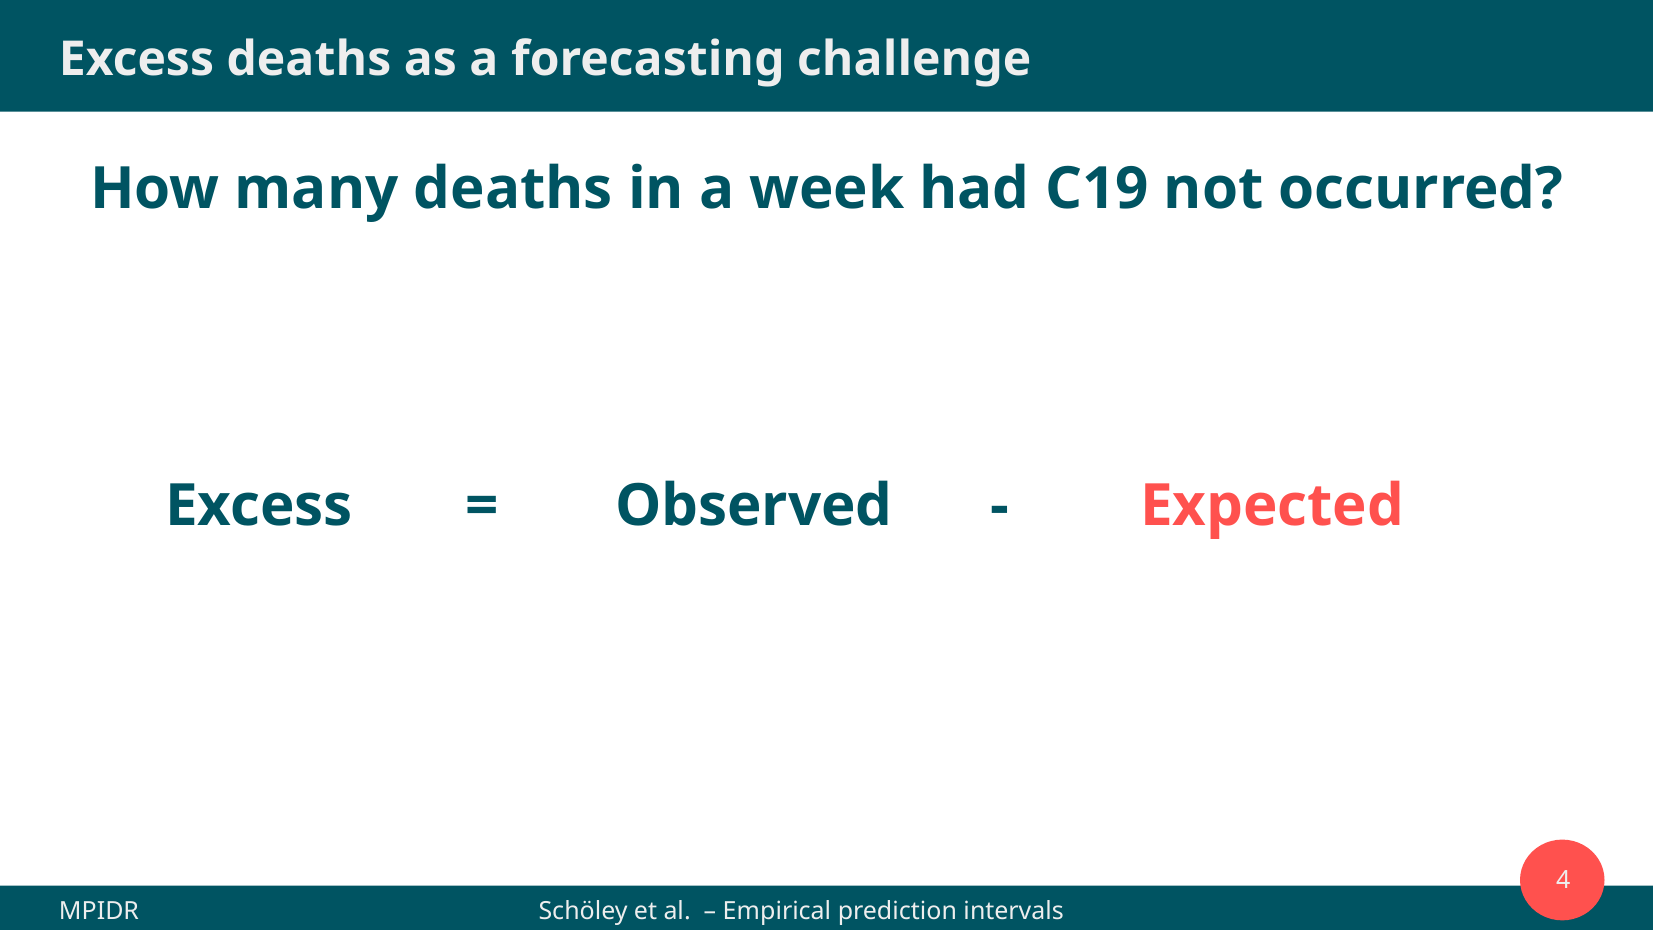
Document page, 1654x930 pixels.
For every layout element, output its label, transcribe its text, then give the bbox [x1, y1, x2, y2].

text_box How many deaths in a week had C19 not occurred? Excess = Observed - Expected [75, 139, 1552, 837]
title Excess deaths as a forecasting challenge [58, 0, 1594, 117]
